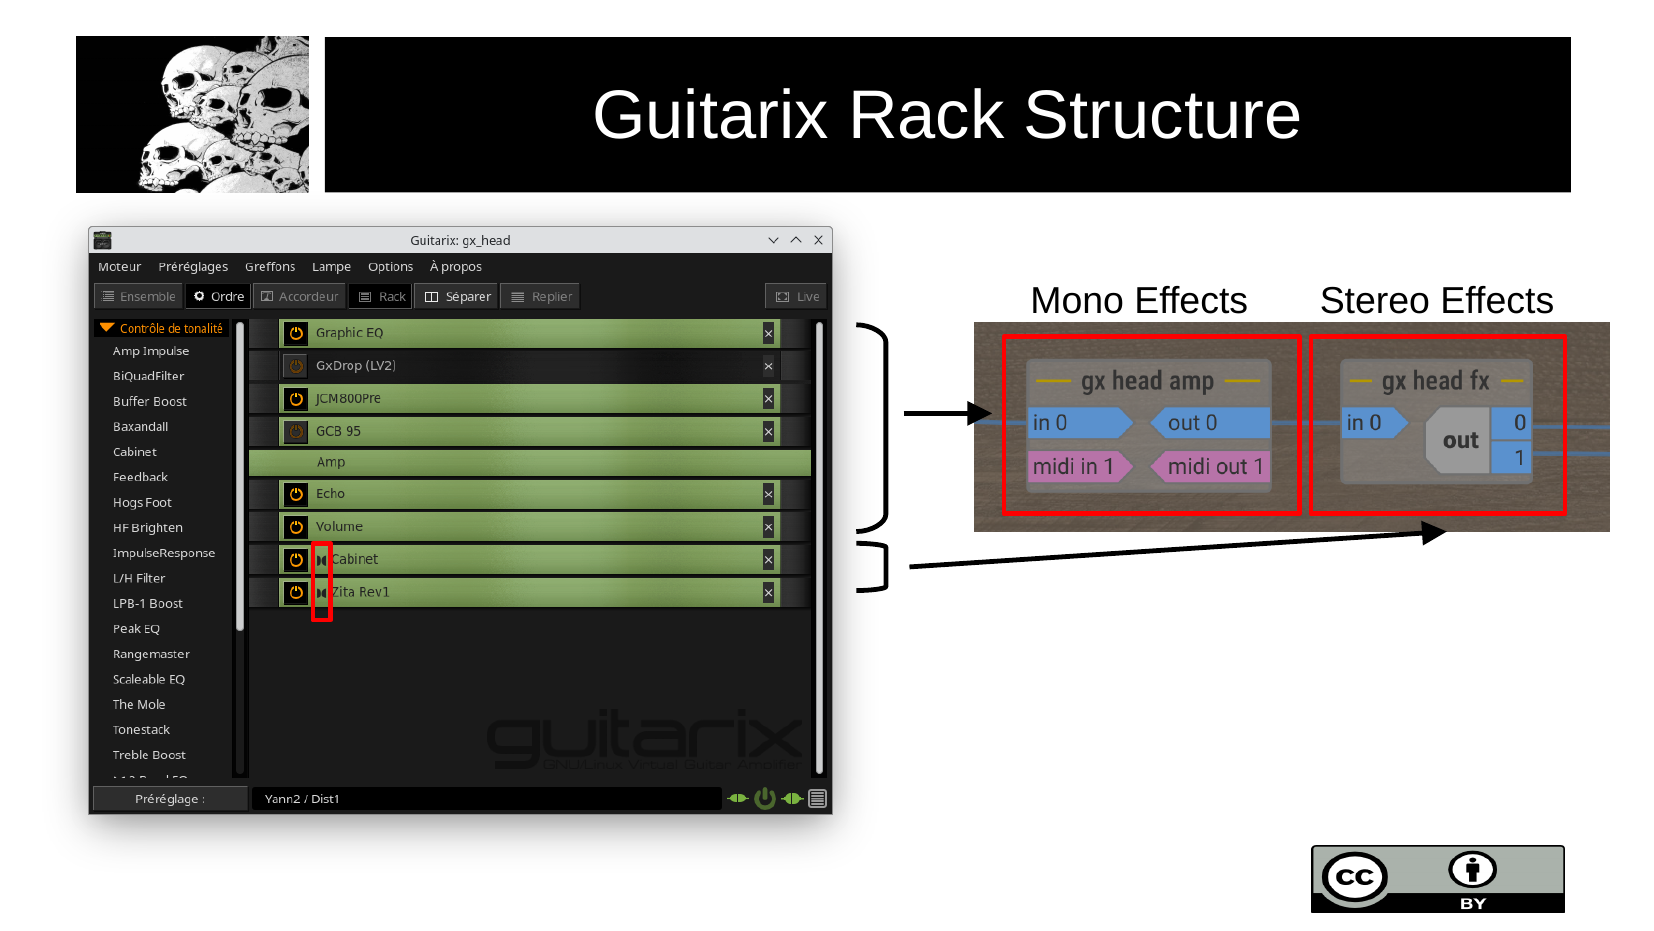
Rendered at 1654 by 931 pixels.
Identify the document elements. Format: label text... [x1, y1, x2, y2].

picture [1311, 845, 1565, 913]
picture [974, 322, 1610, 532]
title Guitarix Rack Structure [324, 37, 1571, 193]
picture [28, 36, 892, 886]
text_box Mono Effects [1015, 271, 1282, 331]
text_box Stereo Effects [1305, 271, 1571, 331]
